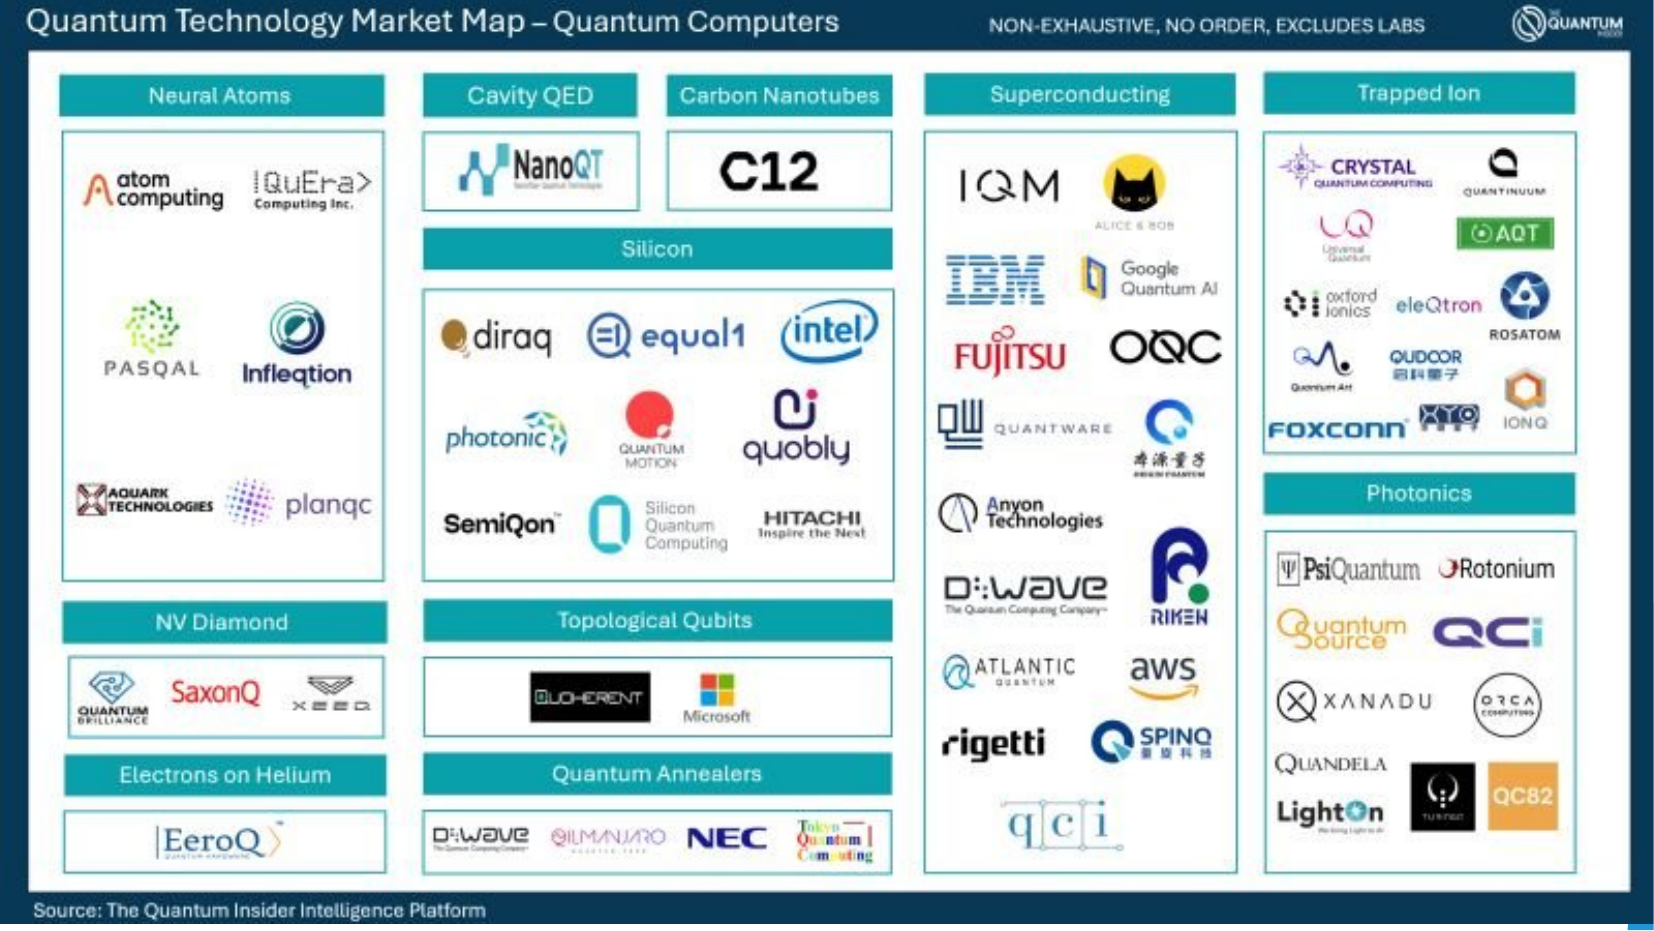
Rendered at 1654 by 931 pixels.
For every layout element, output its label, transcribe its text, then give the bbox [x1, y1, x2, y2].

text_box <number> [29, 924, 395, 931]
picture [0, 0, 1654, 924]
